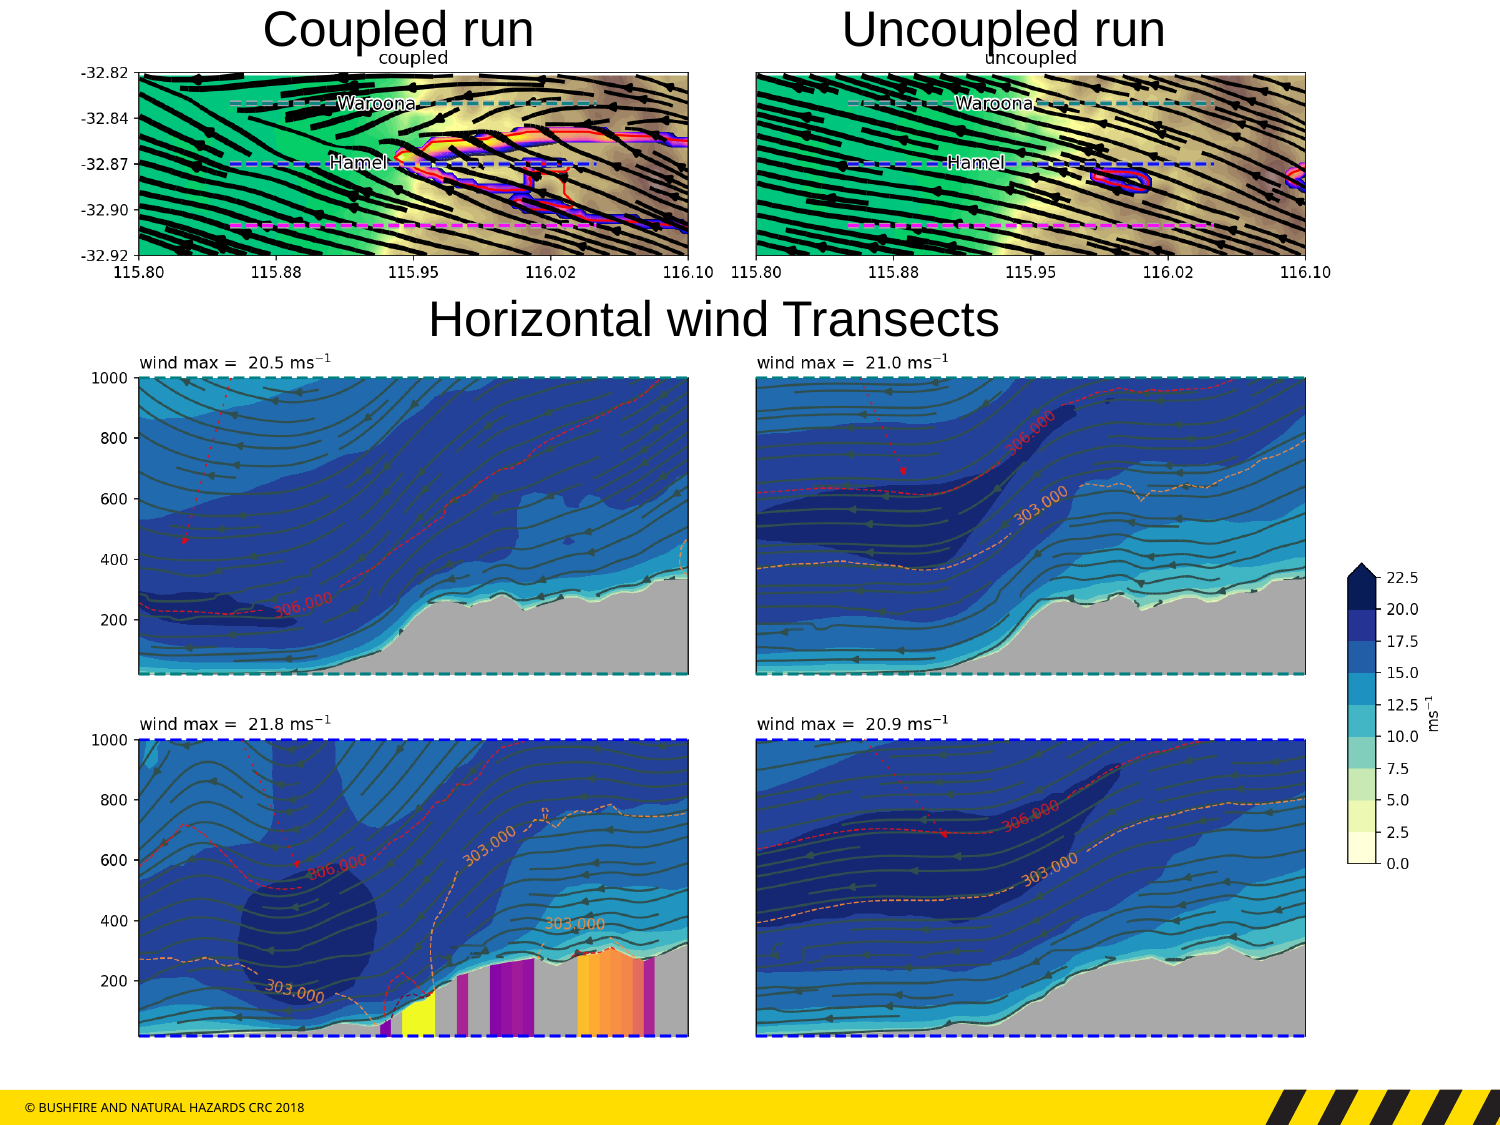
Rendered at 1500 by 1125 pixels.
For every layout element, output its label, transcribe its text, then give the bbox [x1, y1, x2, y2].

text_box Horizontal wind Transects [413, 283, 1217, 410]
picture [64, 23, 1459, 1055]
text_box Coupled run Uncoupled run [248, 0, 1335, 121]
